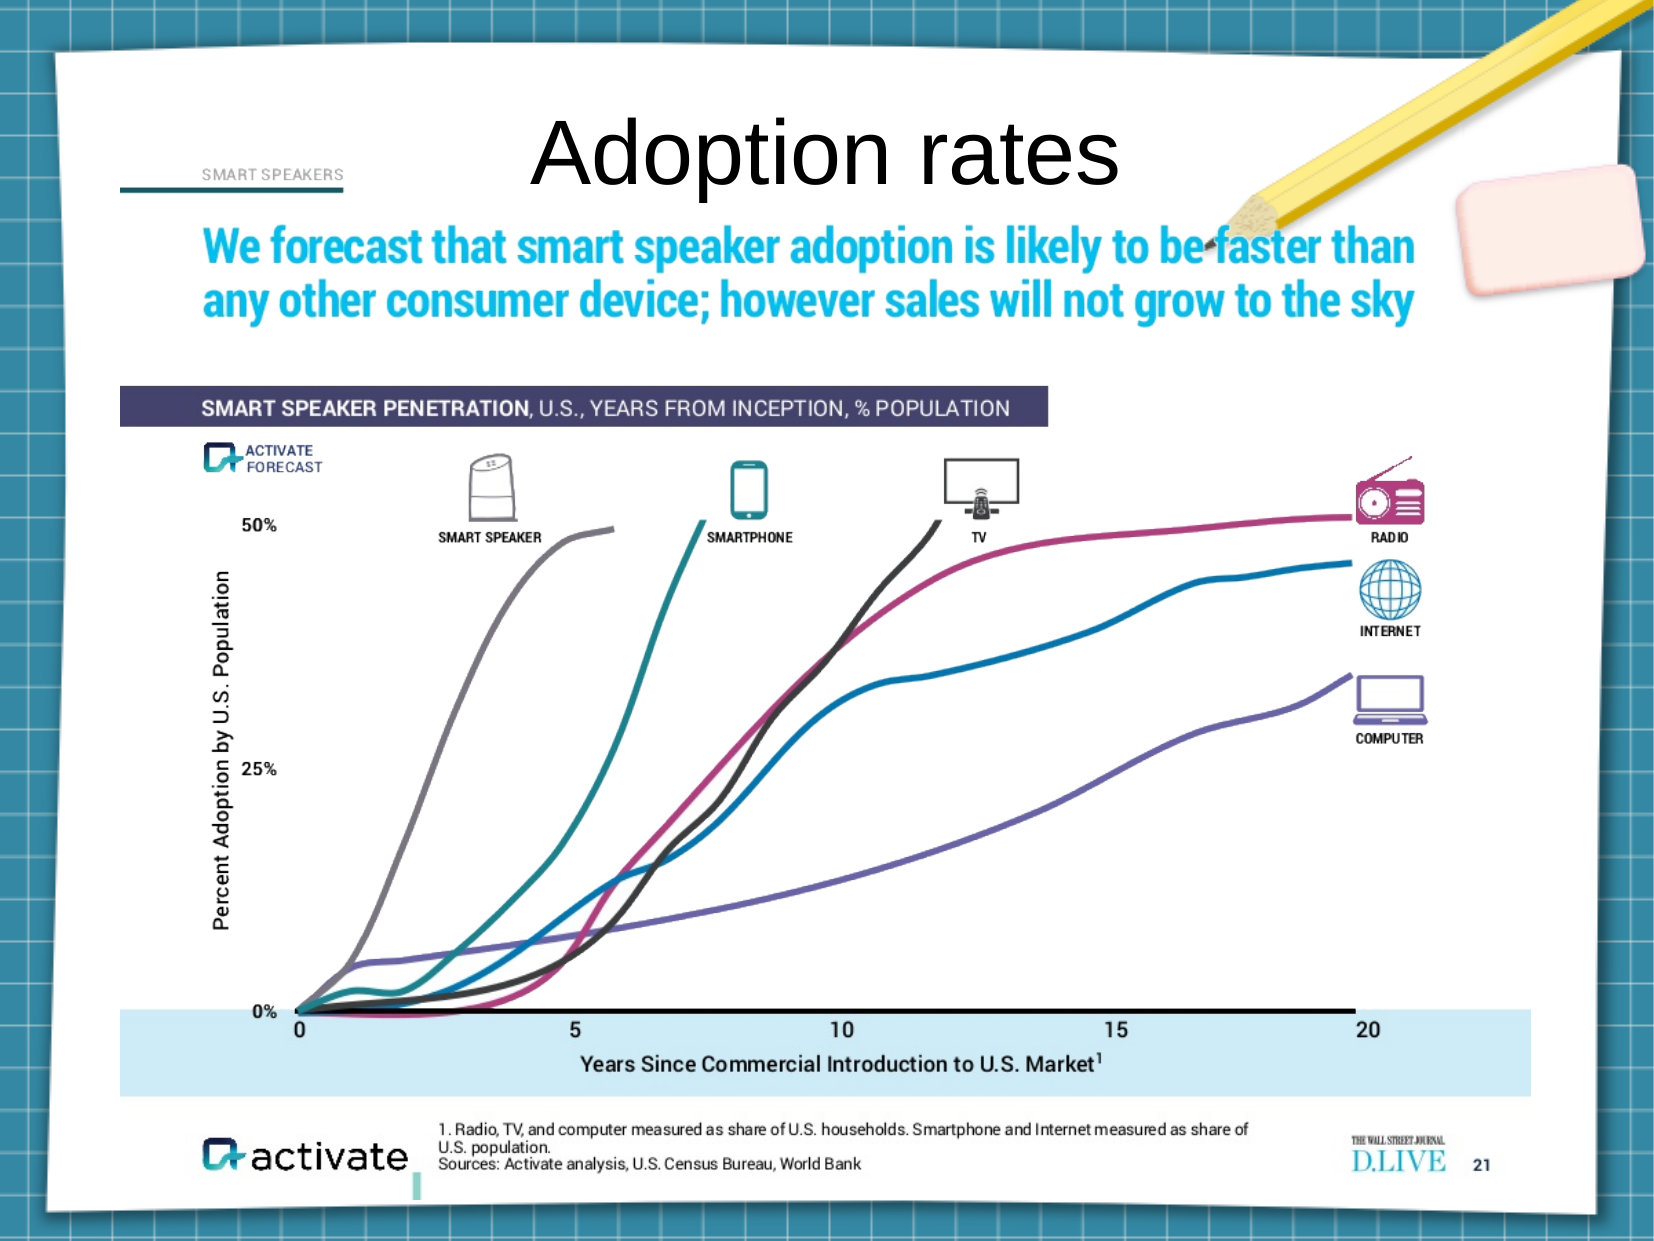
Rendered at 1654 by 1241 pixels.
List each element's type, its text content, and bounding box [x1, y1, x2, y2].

title Adoption rates [82, 49, 1571, 257]
picture [0, 0, 1654, 1241]
